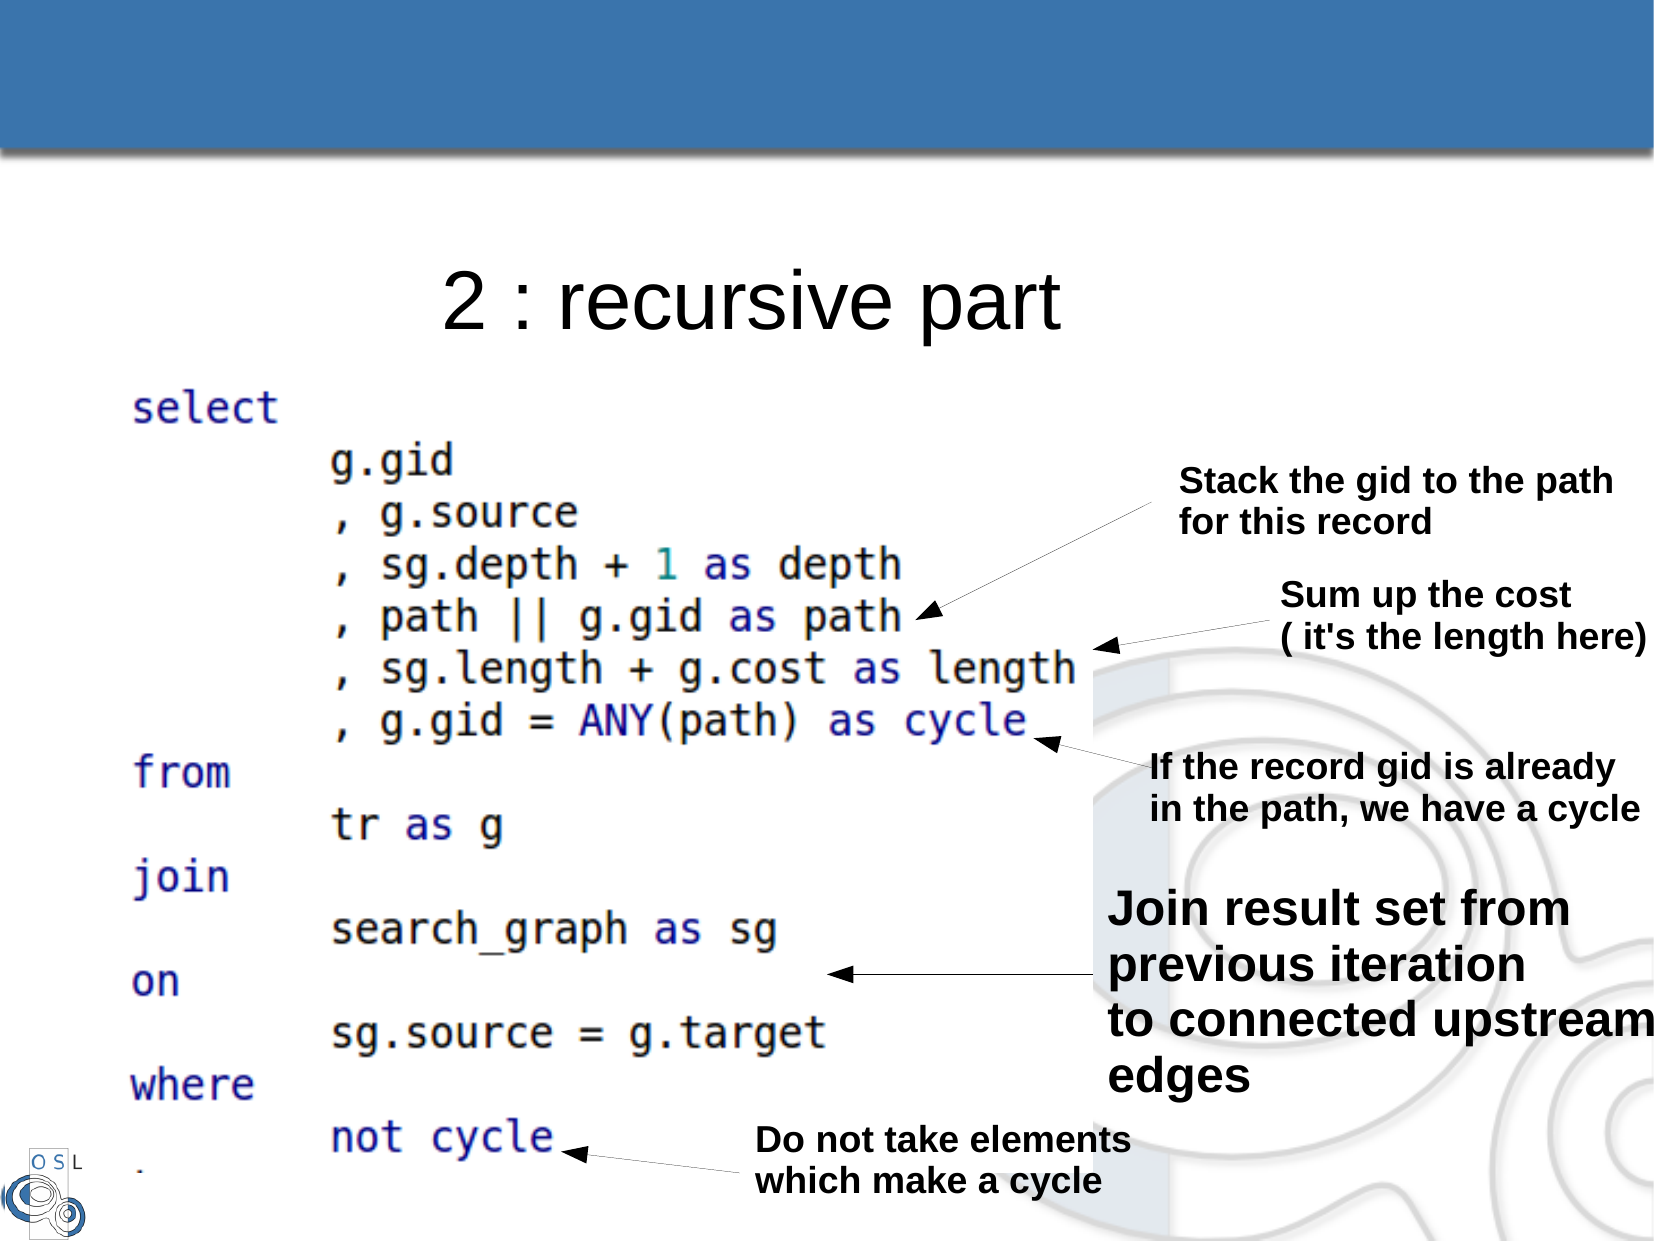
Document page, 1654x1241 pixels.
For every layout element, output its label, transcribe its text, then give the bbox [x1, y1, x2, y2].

picture [0, 0, 1654, 1241]
text_box Join result set from previous iteration to connected upstream edges [1092, 872, 1654, 1111]
text_box Stack the gid to the path for this record [1164, 451, 1641, 551]
text_box If the record gid is already in the path, we have a cycle [1134, 738, 1654, 837]
text_box 2 : recursive part [426, 246, 1078, 355]
text_box Sum up the cost ( it's the length here) [1265, 566, 1654, 665]
text_box Do not take elements which make a cycle [740, 1110, 1148, 1210]
